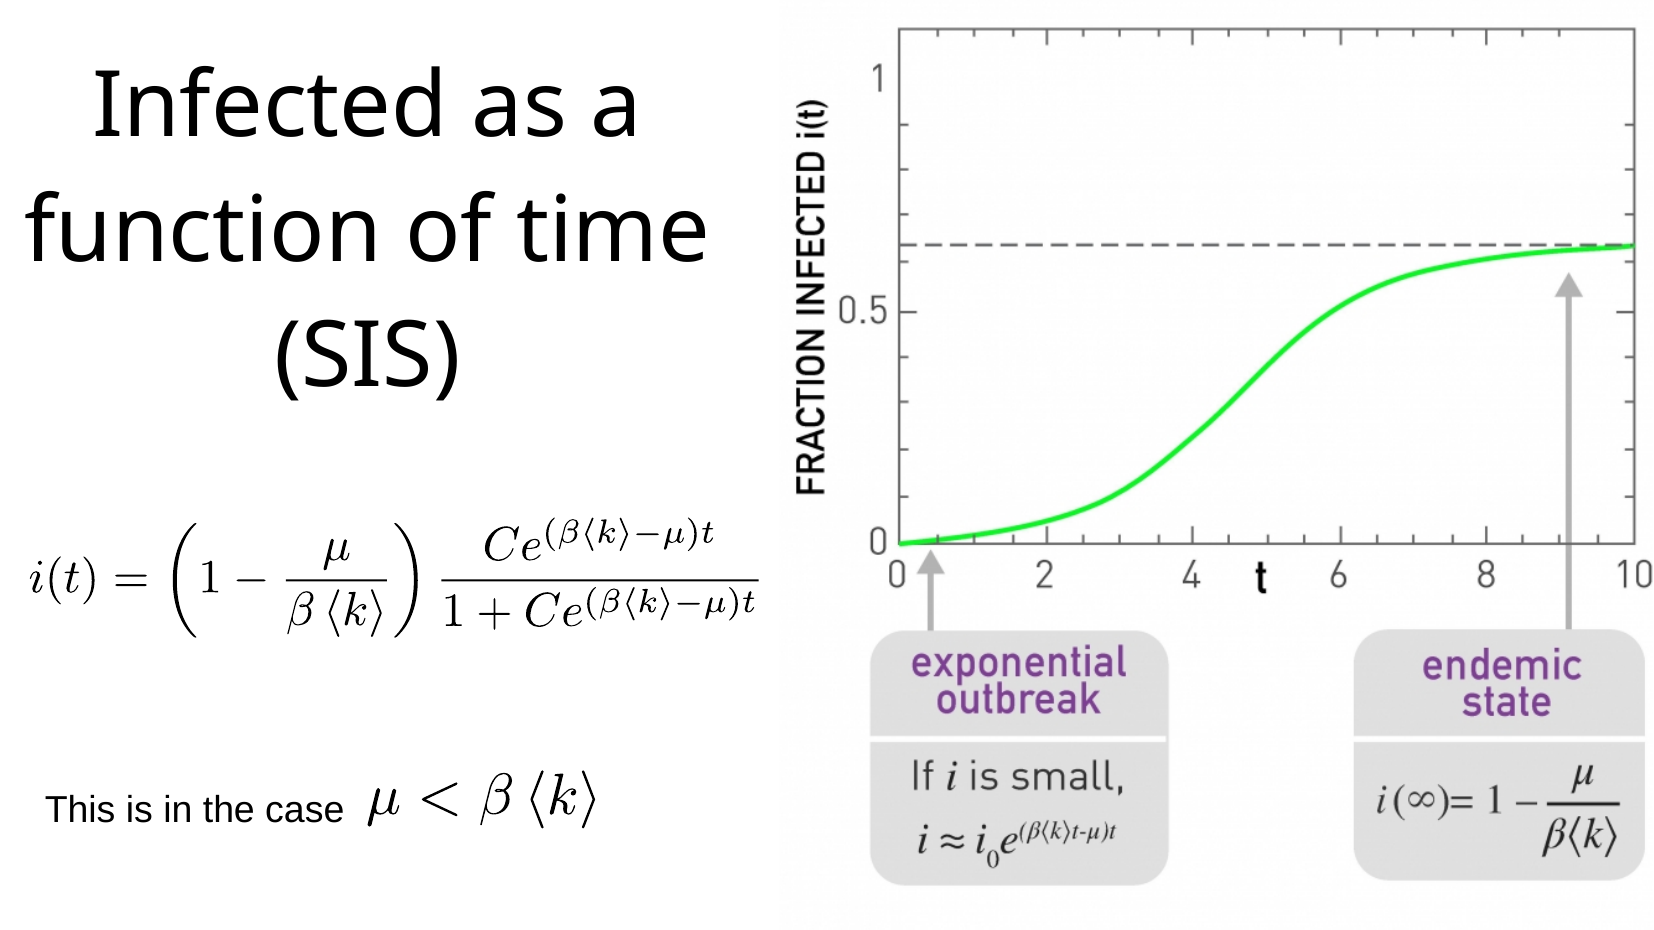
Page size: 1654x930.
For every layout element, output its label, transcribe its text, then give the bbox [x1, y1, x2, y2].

picture [780, 0, 1653, 930]
title Infected as a function of time (SIS) [0, 17, 736, 436]
text_box [365, 770, 602, 829]
text_box This is in the case [30, 780, 826, 930]
text_box [28, 517, 759, 638]
